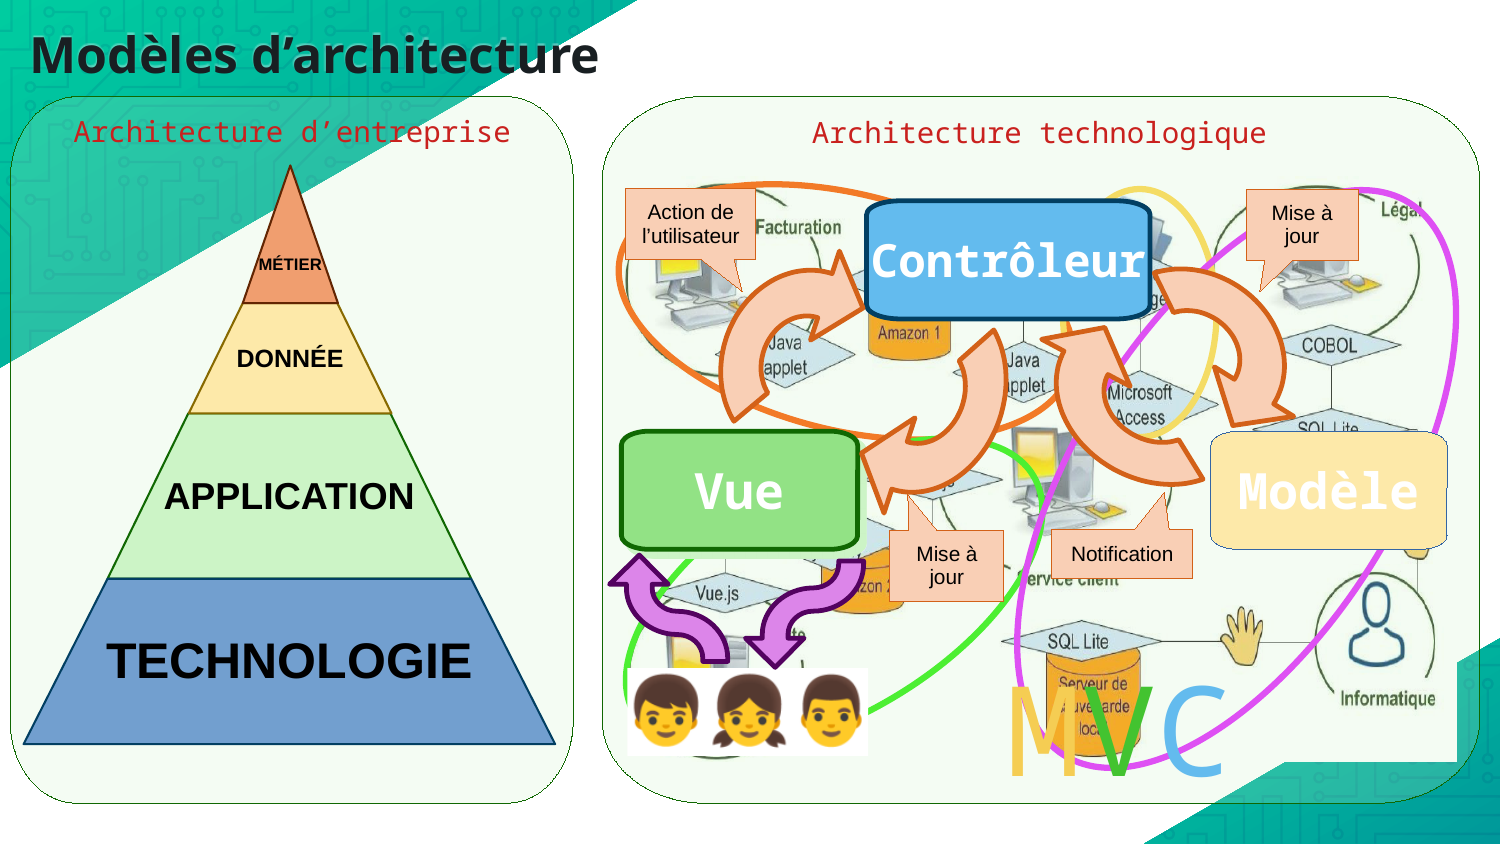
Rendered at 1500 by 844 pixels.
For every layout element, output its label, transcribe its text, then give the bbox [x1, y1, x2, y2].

text_box Mise à jour [889, 494, 1004, 602]
text_box Action de l’utilisateur [625, 188, 756, 292]
text_box Architecture technologique [590, 104, 1489, 223]
title Modèles d’architecture [29, 29, 1347, 88]
text_box MÉTIER [242, 248, 338, 380]
text_box Vue [621, 431, 858, 550]
text_box DONNÉE [188, 303, 392, 414]
text_box [602, 223, 1480, 804]
text_box [662, 96, 1420, 104]
picture [627, 668, 869, 756]
text_box MVC [992, 635, 1252, 792]
text_box APPLICATION [107, 413, 472, 578]
text_box [10, 154, 574, 804]
text_box Mise à jour [1246, 189, 1359, 292]
text_box Modèle [1210, 431, 1448, 550]
text_box Architecture d’entreprise [10, 104, 574, 154]
text_box Contrôleur [866, 200, 1151, 319]
text_box TECHNOLOGIE [23, 578, 556, 745]
text_box [53, 96, 535, 104]
text_box Notification [1051, 492, 1193, 579]
